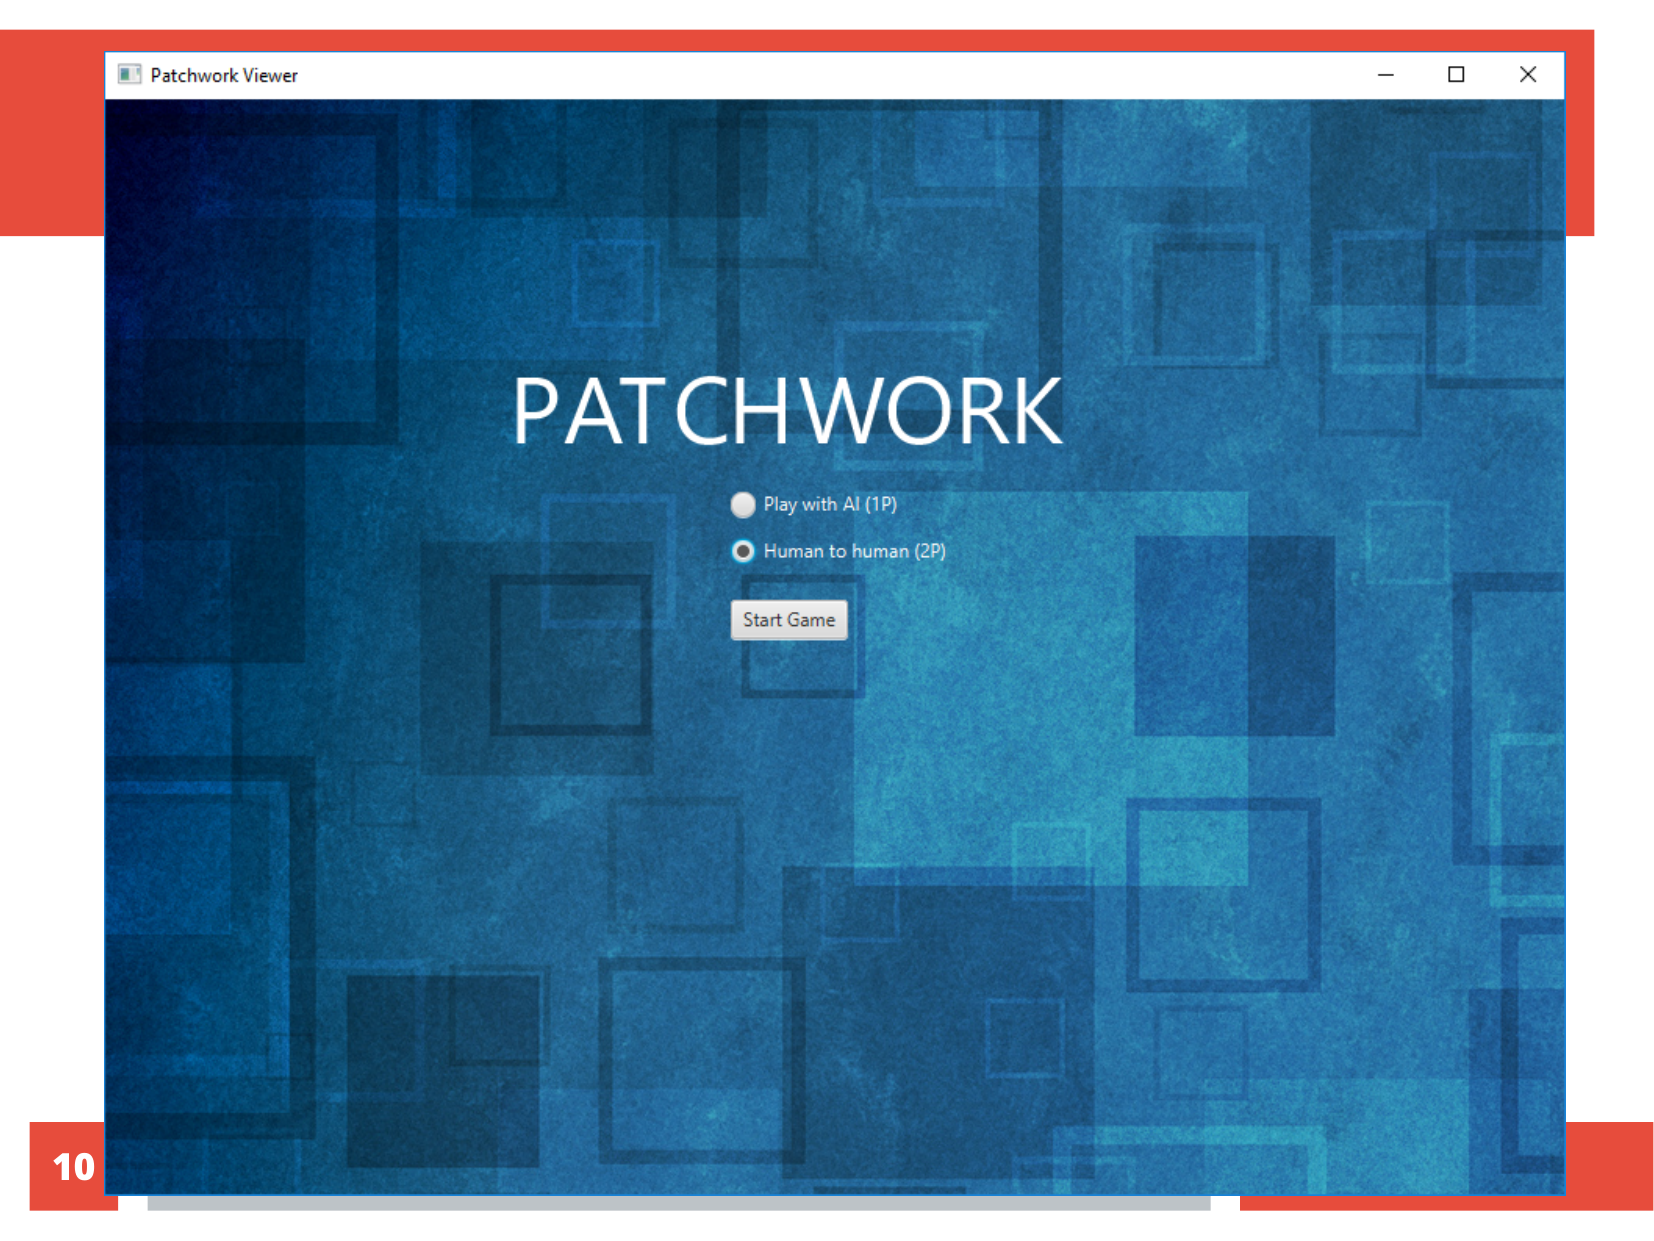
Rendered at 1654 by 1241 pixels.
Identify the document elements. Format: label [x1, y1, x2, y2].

picture [104, 51, 1566, 1196]
